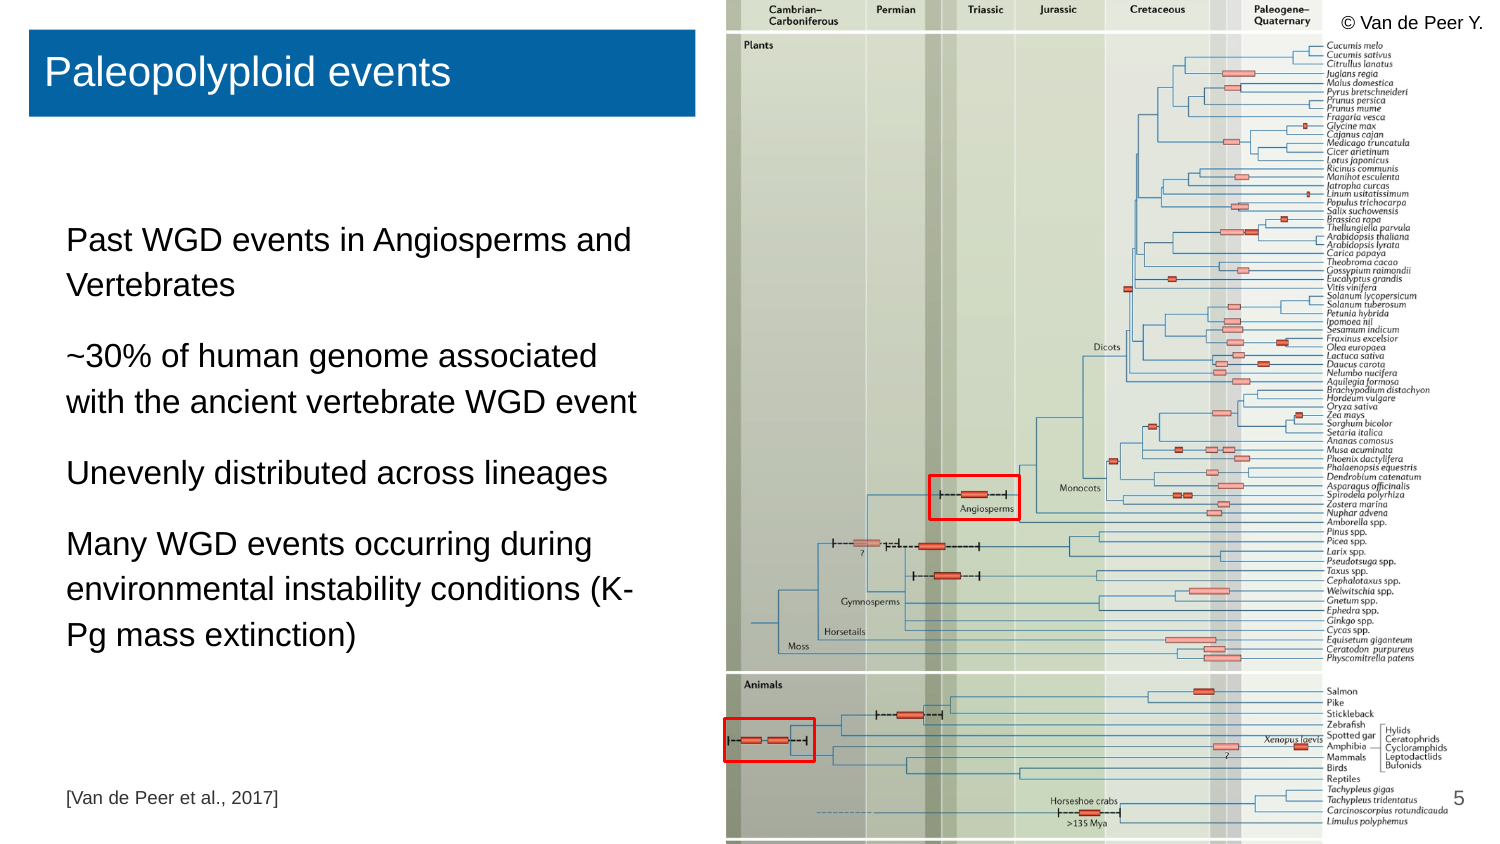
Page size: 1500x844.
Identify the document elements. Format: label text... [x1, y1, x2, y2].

picture [726, 720, 813, 760]
slide_number [Van de Peer et al., 2017] [51, 764, 541, 830]
list Past WGD events in Angiosperms and Vertebrates ~30% of human genome associated with the ancient vertebrate WGD event Unevenly distributed across lineages Many WGD events occurring during environmental instability conditions (K-Pg mass extinction) [51, 117, 667, 750]
slide_number <number> [1389, 764, 1480, 830]
picture [726, 0, 1449, 844]
text_box © Van de Peer Y. [1326, 0, 1500, 44]
title Paleopolyploid events [29, 29, 696, 117]
